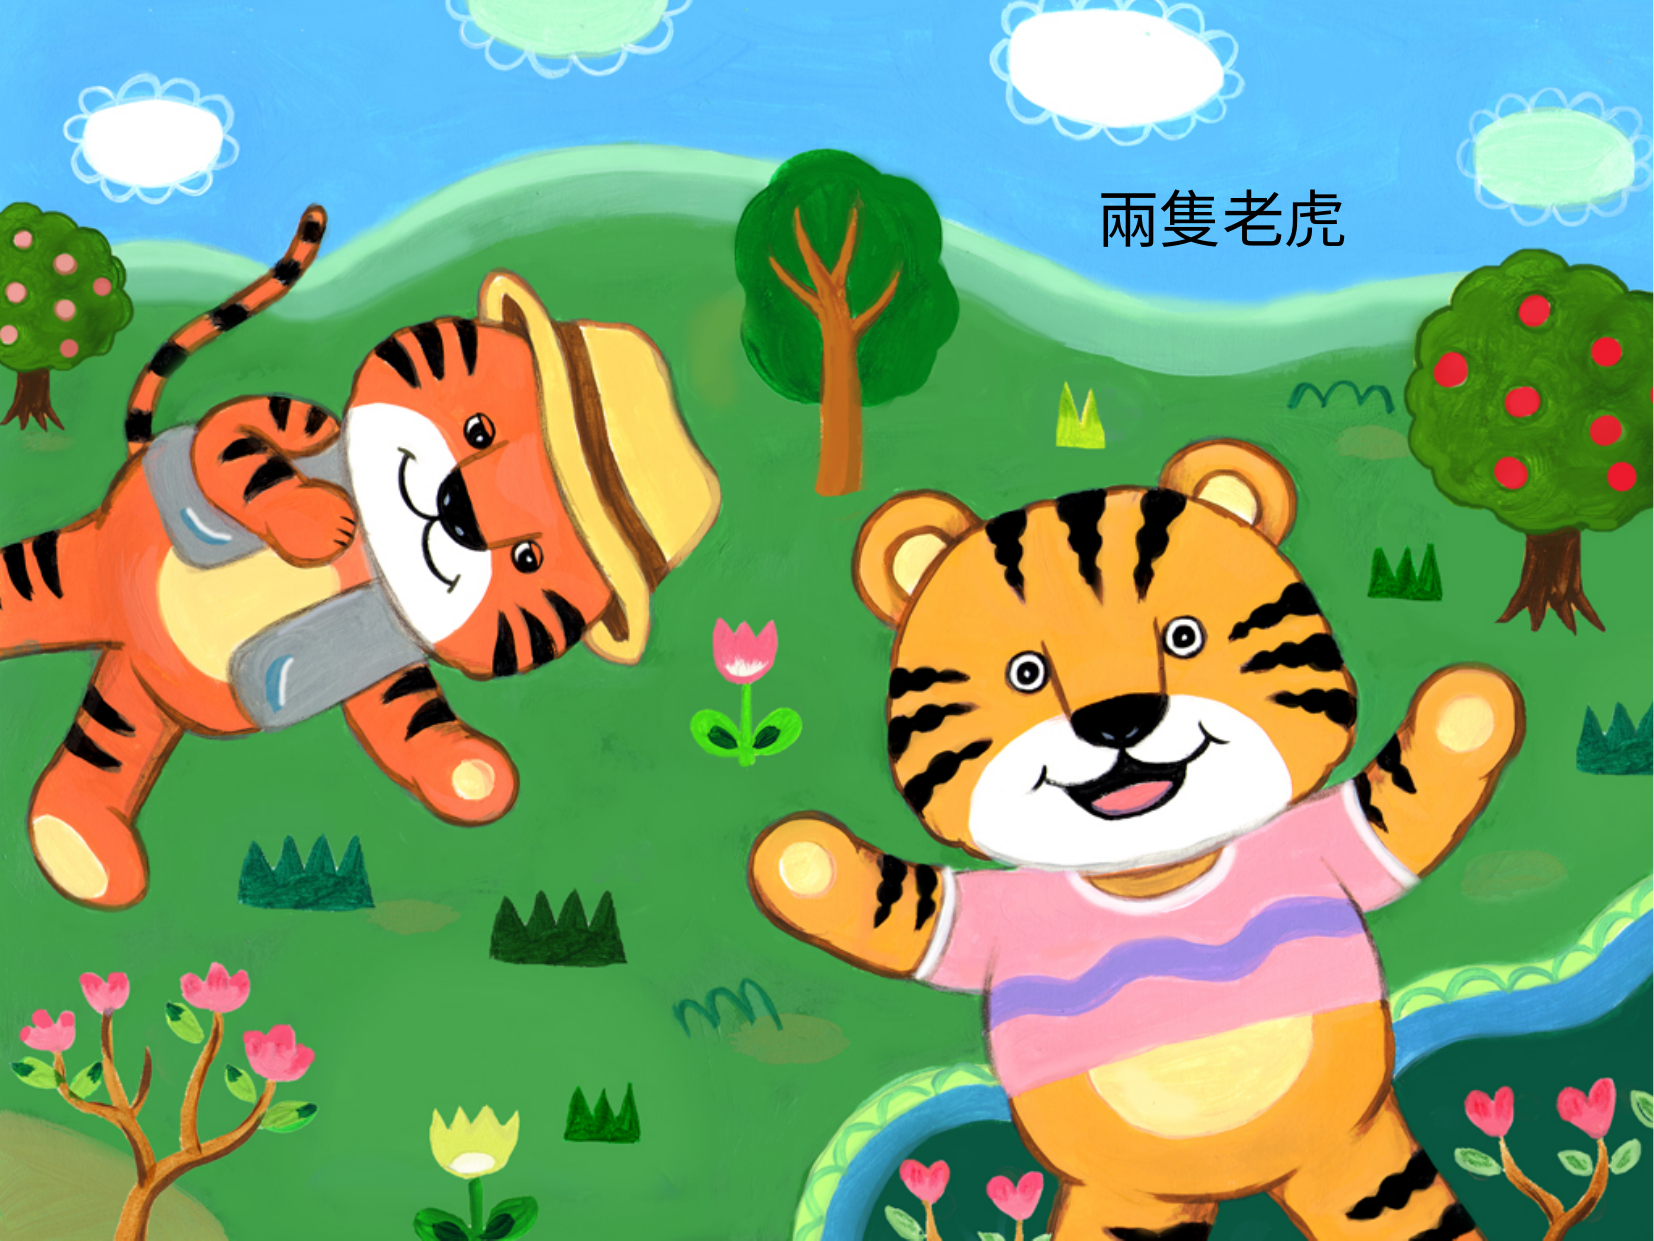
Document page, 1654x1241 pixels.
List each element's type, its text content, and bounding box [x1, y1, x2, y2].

title 兩隻老虎 [956, 111, 1489, 319]
picture [0, 0, 1654, 1241]
